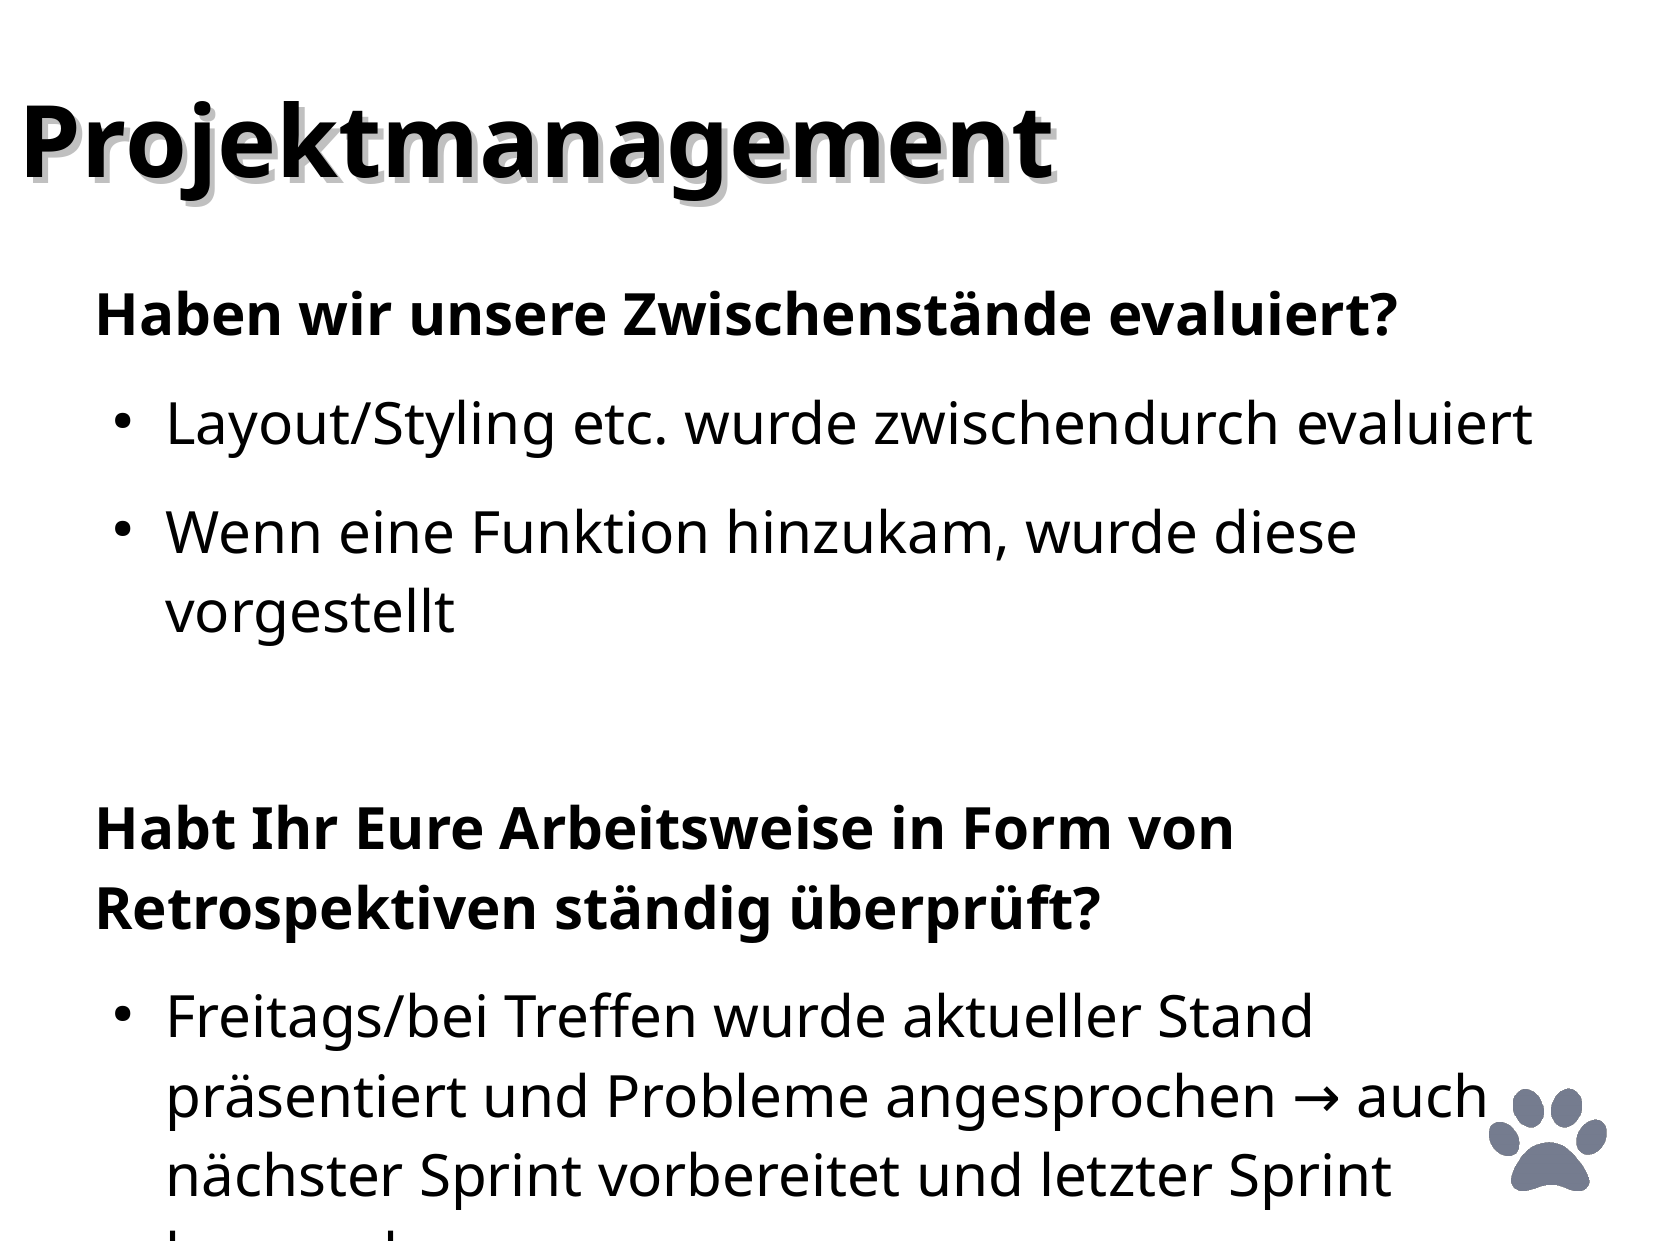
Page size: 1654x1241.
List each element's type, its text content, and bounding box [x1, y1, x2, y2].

title Projektmanagement [0, 35, 1282, 243]
picture [1488, 1086, 1607, 1193]
list Haben wir unsere Zwischenstände evaluiert? Layout/Styling etc. wurde zwischendurch evaluiert Wenn eine Funktion hinzukam, wurde diese vorgestellt Habt Ihr Eure Arbeitsweise in Form von Retrospektiven ständig überprüft? Freitags/bei Treffen wurde aktueller Stand präsentiert und Probleme angesprochen → auch nächster Sprint vorbereitet und letzter Sprint besprochen [94, 273, 1583, 1241]
